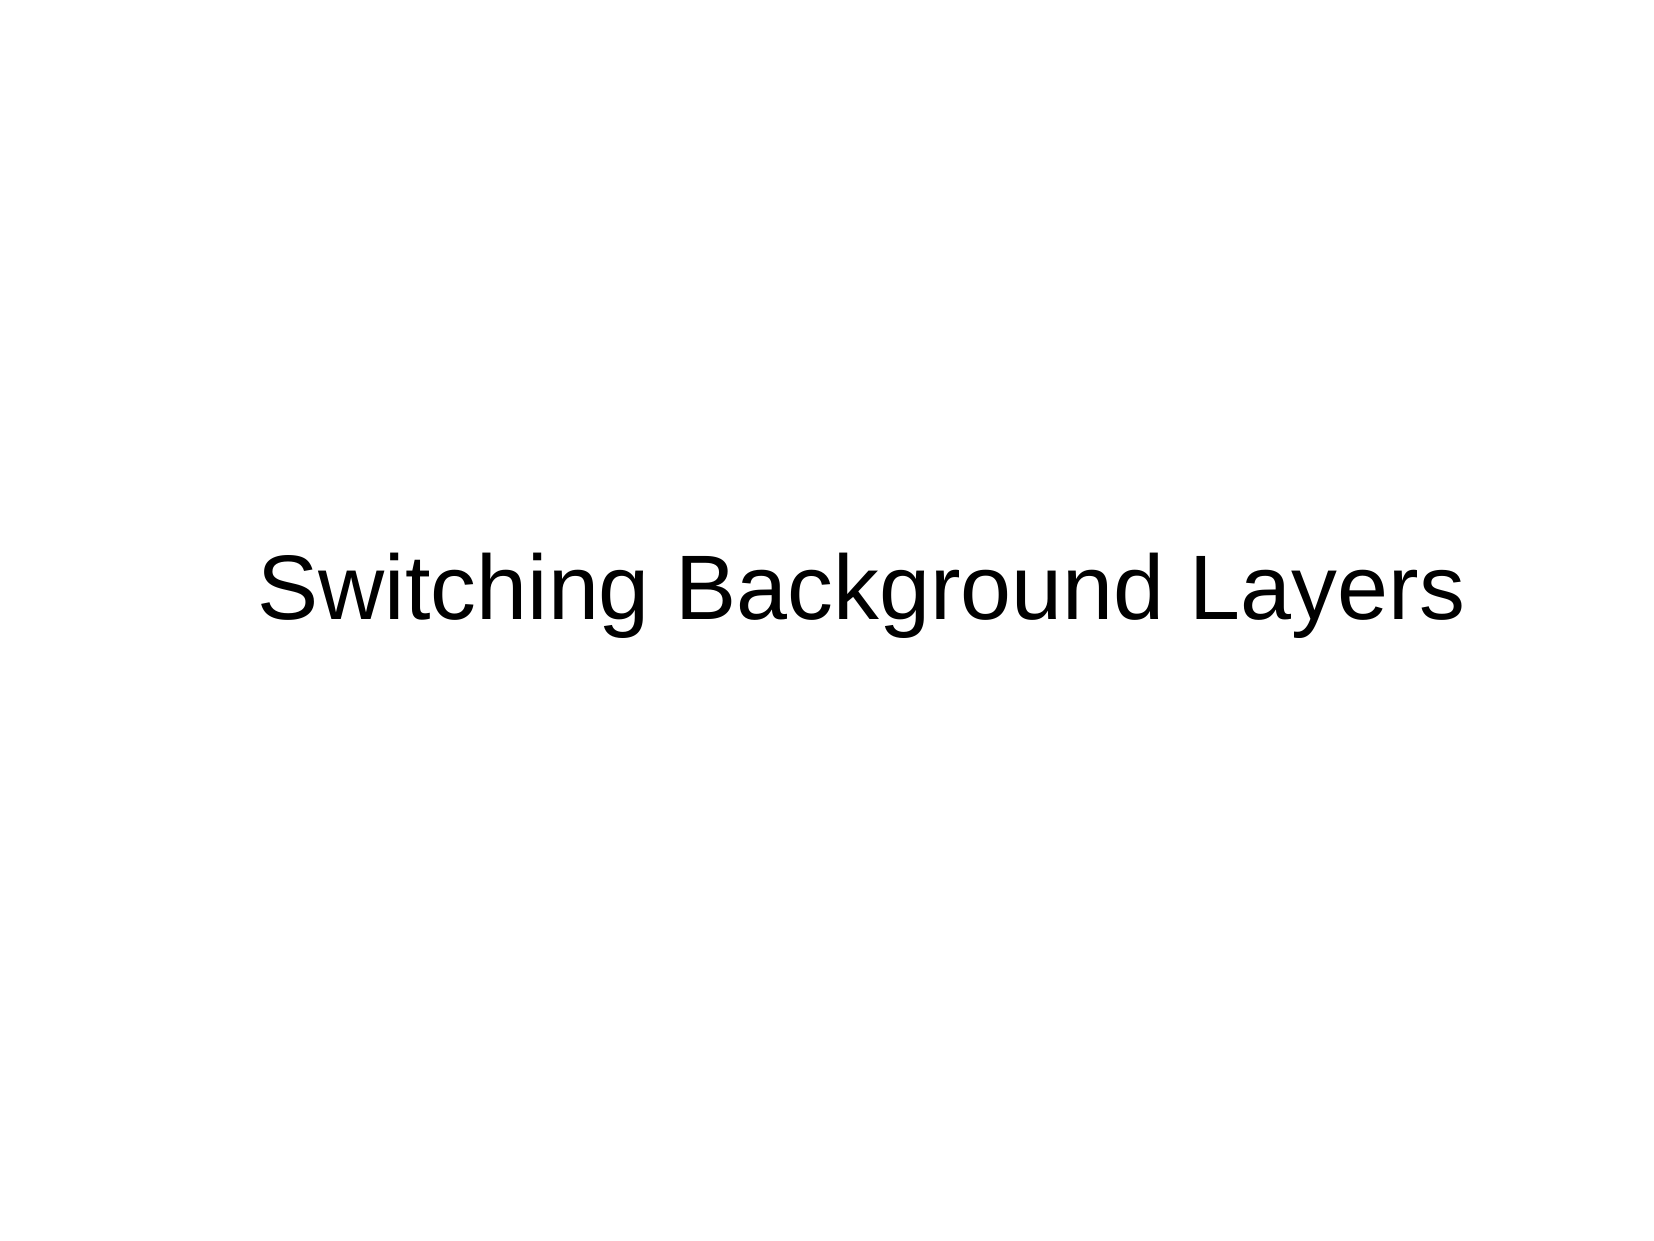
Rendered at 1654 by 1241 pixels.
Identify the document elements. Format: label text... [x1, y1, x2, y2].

title Switching Background Layers [118, 484, 1607, 692]
